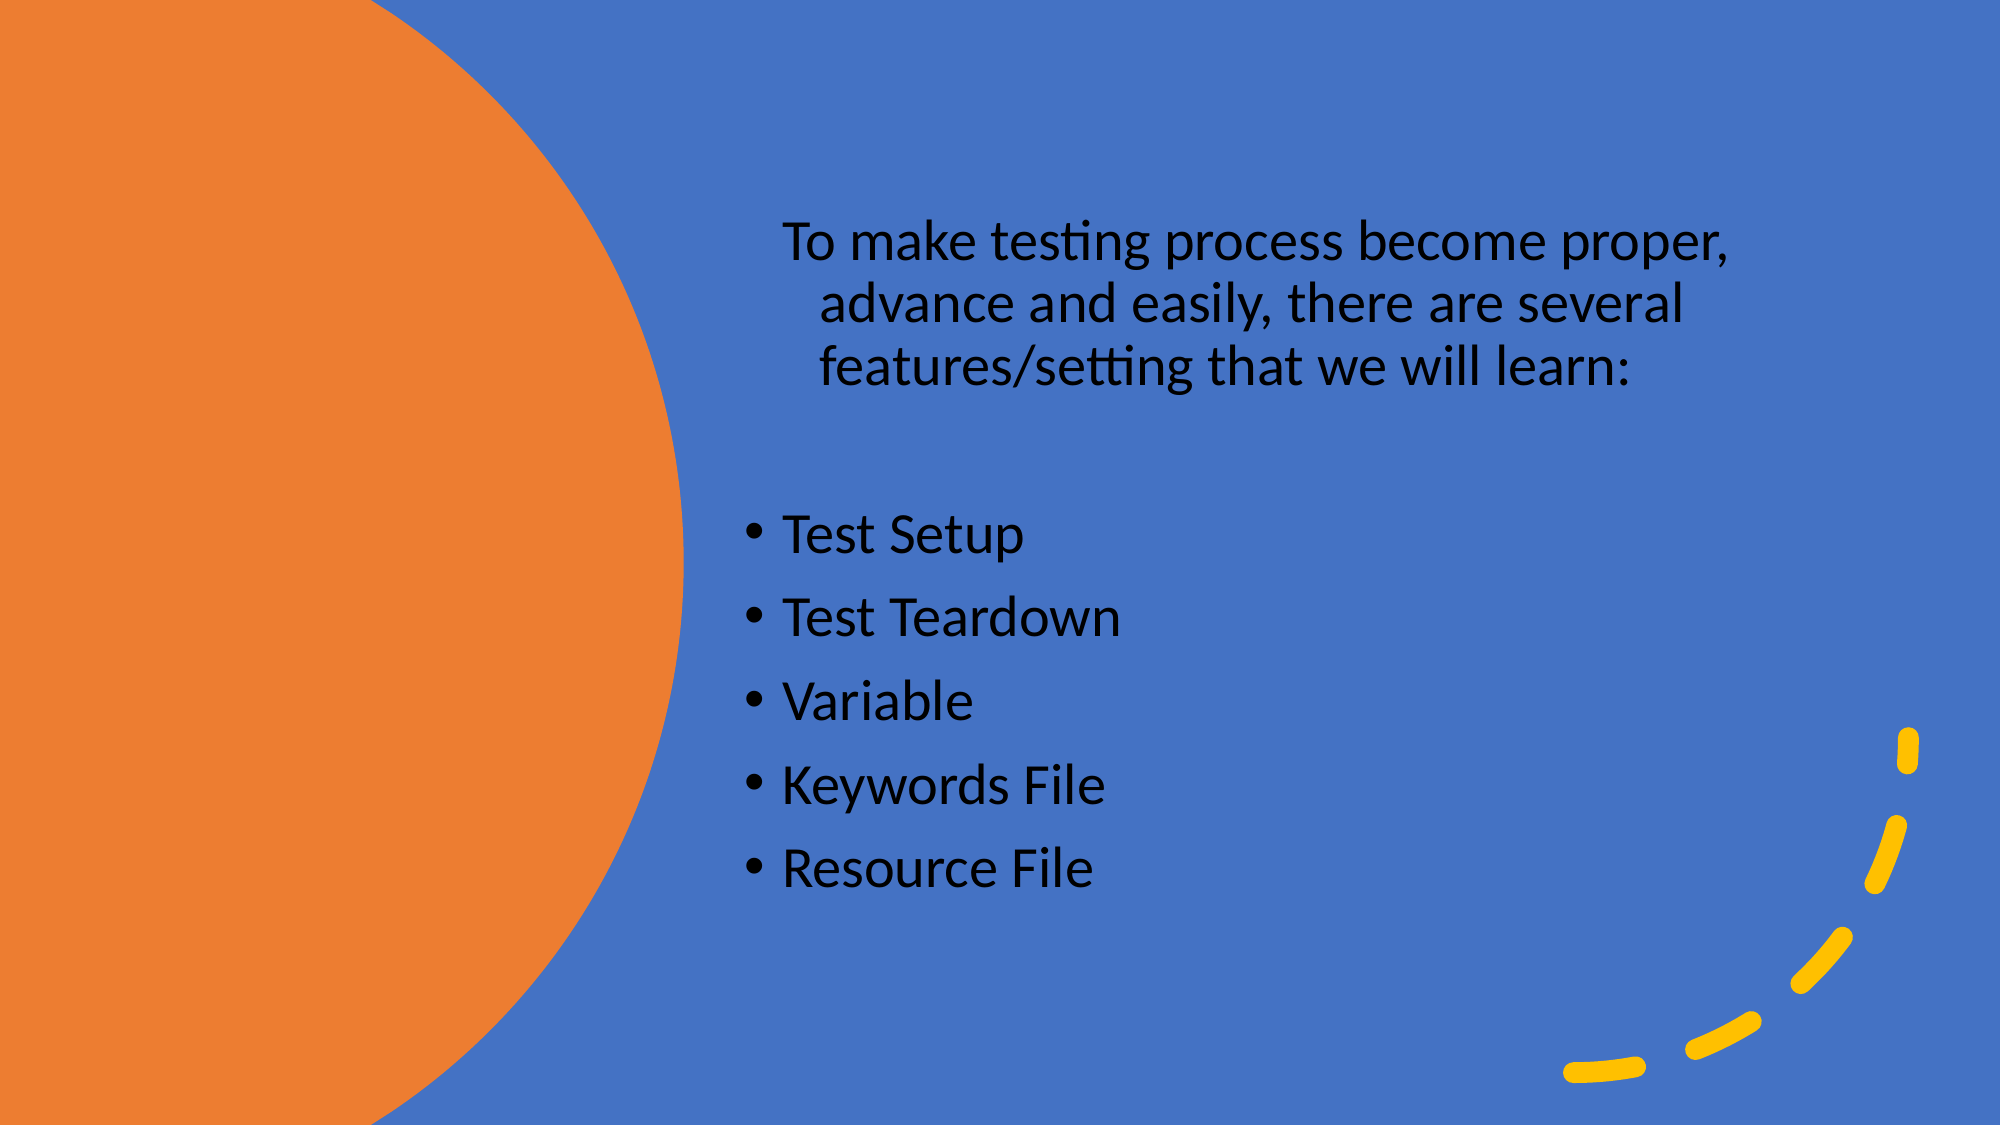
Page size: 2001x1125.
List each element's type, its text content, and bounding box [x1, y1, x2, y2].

text_box [0, 0, 2000, 1125]
list To make testing process become proper, advance and easily, there are several features/setting that we will learn: Test Setup Test Teardown Variable Keywords File Resource File [729, 97, 1863, 1014]
